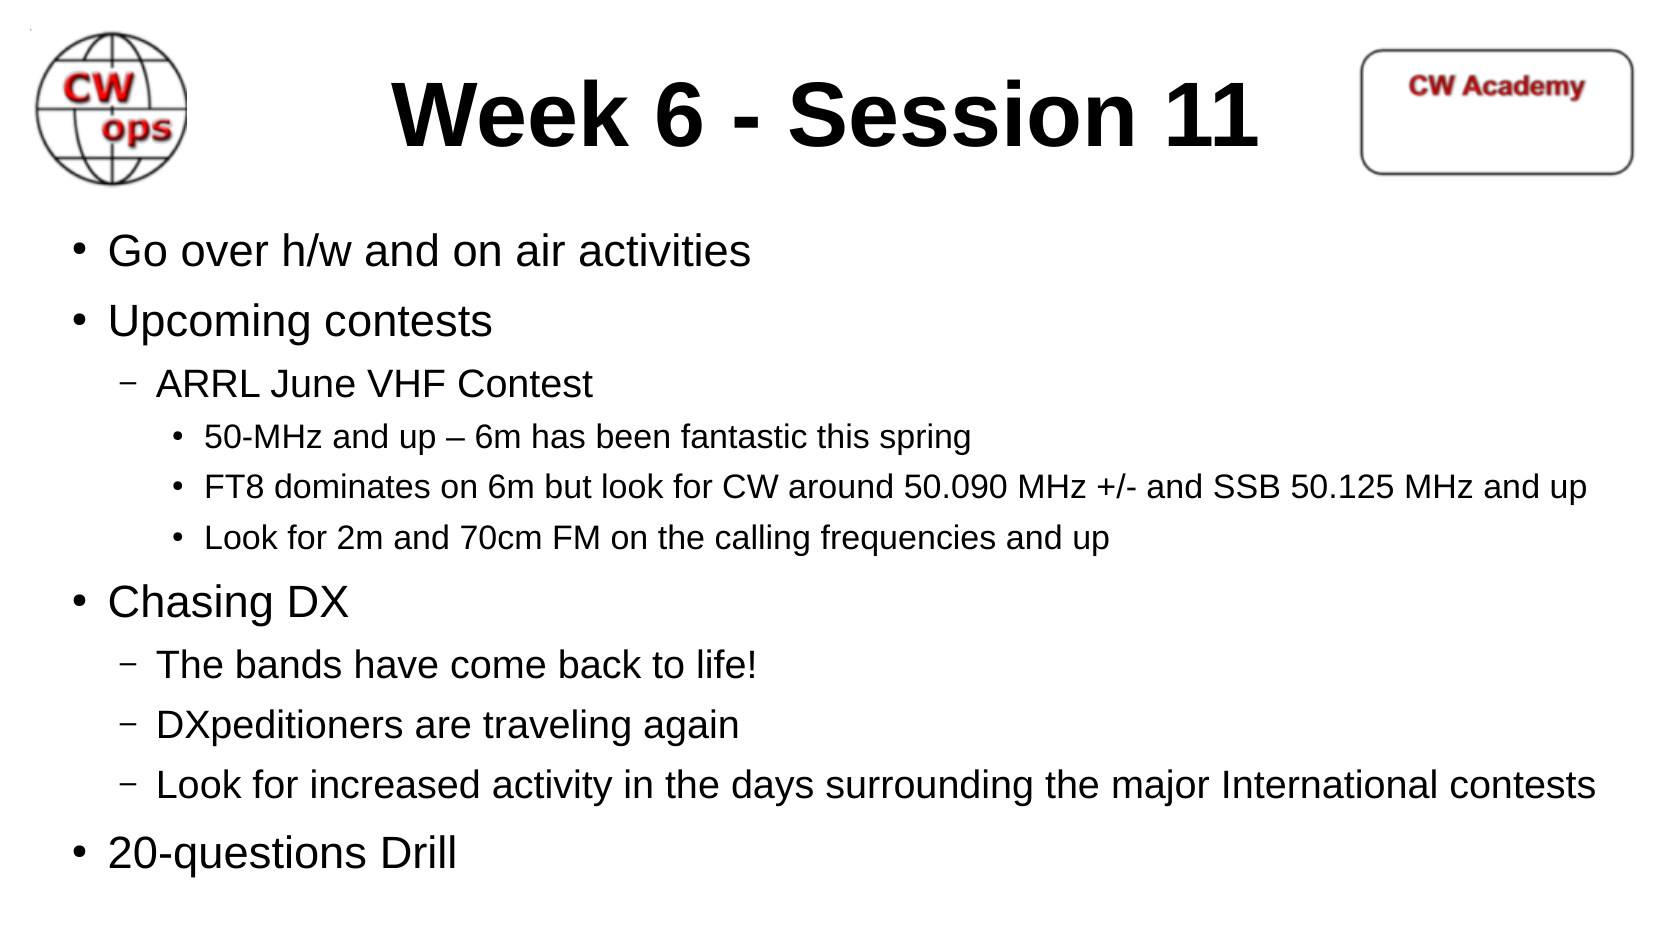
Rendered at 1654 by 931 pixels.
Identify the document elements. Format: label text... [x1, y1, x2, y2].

picture [30, 29, 187, 194]
picture [1571, 37, 1640, 186]
list Go over h/w and on air activities Upcoming contests ARRL June VHF Contest 50-MHz and up – 6m has been fantastic this spring FT8 dominates on 6m but look for CW around 50.090 MHz +/- and SSB 50.125 MHz and up Look for 2m and 70cm FM on the calling frequencies and up Chasing DX The bands have come back to life! DXpeditioners are traveling again Look for increased activity in the days surrounding the major International contests 20-questions Drill [59, 225, 1601, 915]
title Week 6 - Session 11 [82, 37, 1571, 193]
